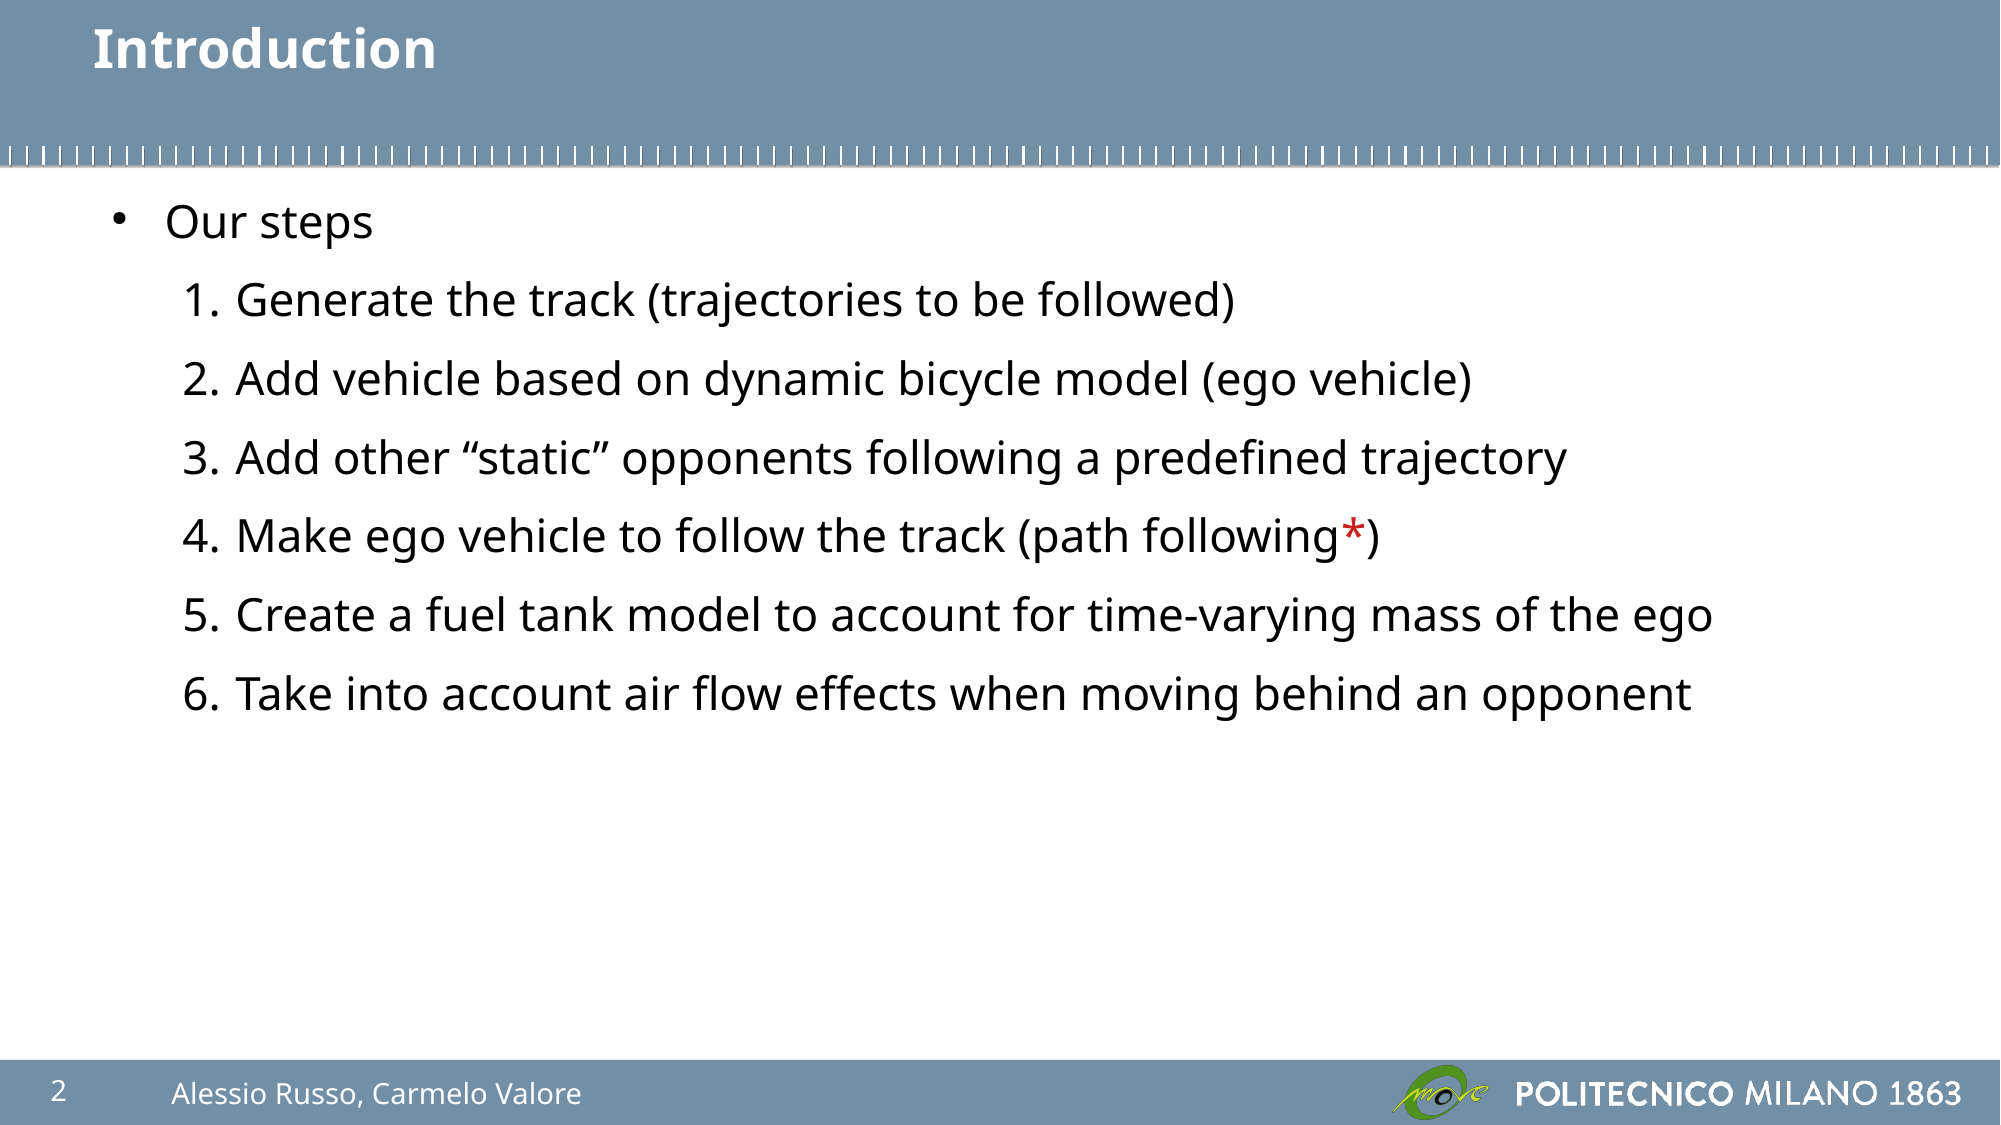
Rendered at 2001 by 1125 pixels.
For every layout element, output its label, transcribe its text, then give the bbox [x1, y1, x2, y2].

picture [1510, 1068, 1967, 1117]
list Our steps Generate the track (trajectories to be followed) Add vehicle based on dynamic bicycle model (ego vehicle) Add other “static” opponents following a predefined trajectory Make ego vehicle to follow the track (path following*) Create a fuel tank model to account for time-varying mass of the ego Take into account air flow effects when moving behind an opponent [78, 185, 1922, 1042]
slide_number 10 [7, 1062, 110, 1123]
footer Alessio Russo, Carmelo Valore [156, 1062, 1007, 1123]
picture [1392, 1065, 1489, 1120]
title Introduction [78, 8, 1922, 86]
